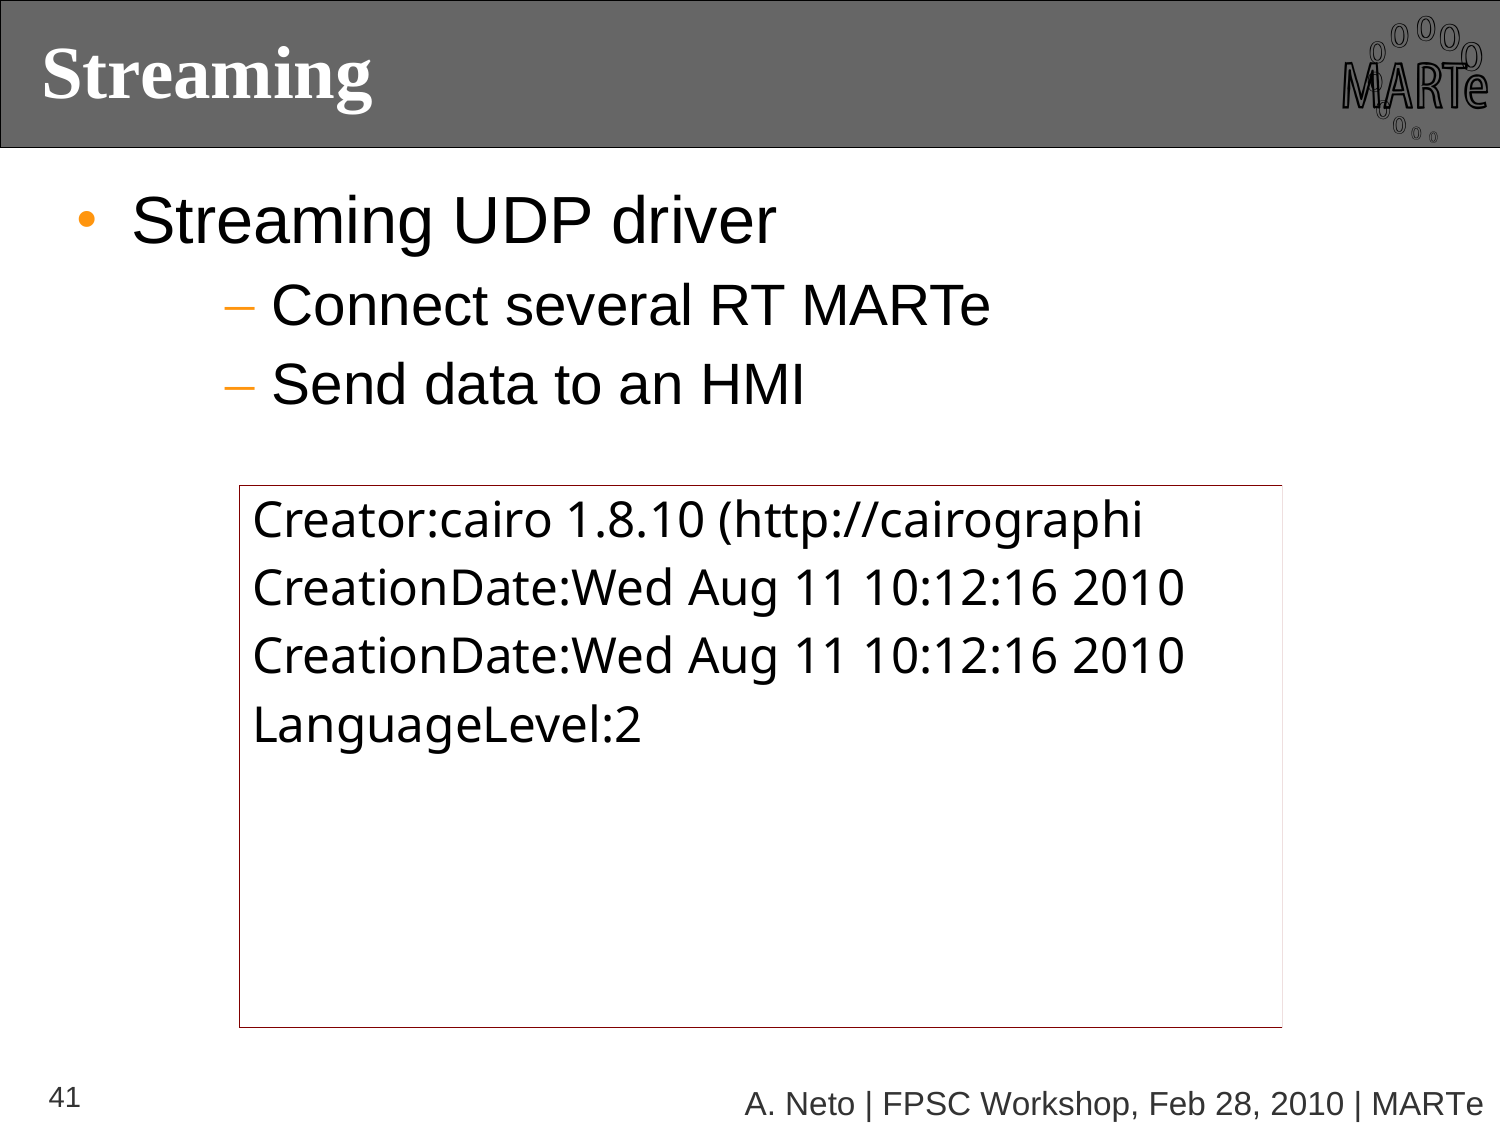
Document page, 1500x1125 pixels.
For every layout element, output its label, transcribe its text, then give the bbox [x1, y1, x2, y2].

list Streaming UDP driver Connect several RT MARTe Send data to an HMI [75, 179, 1425, 912]
title Streaming [41, 0, 1329, 148]
picture [236, 912, 1283, 1028]
picture [1340, 0, 1489, 148]
